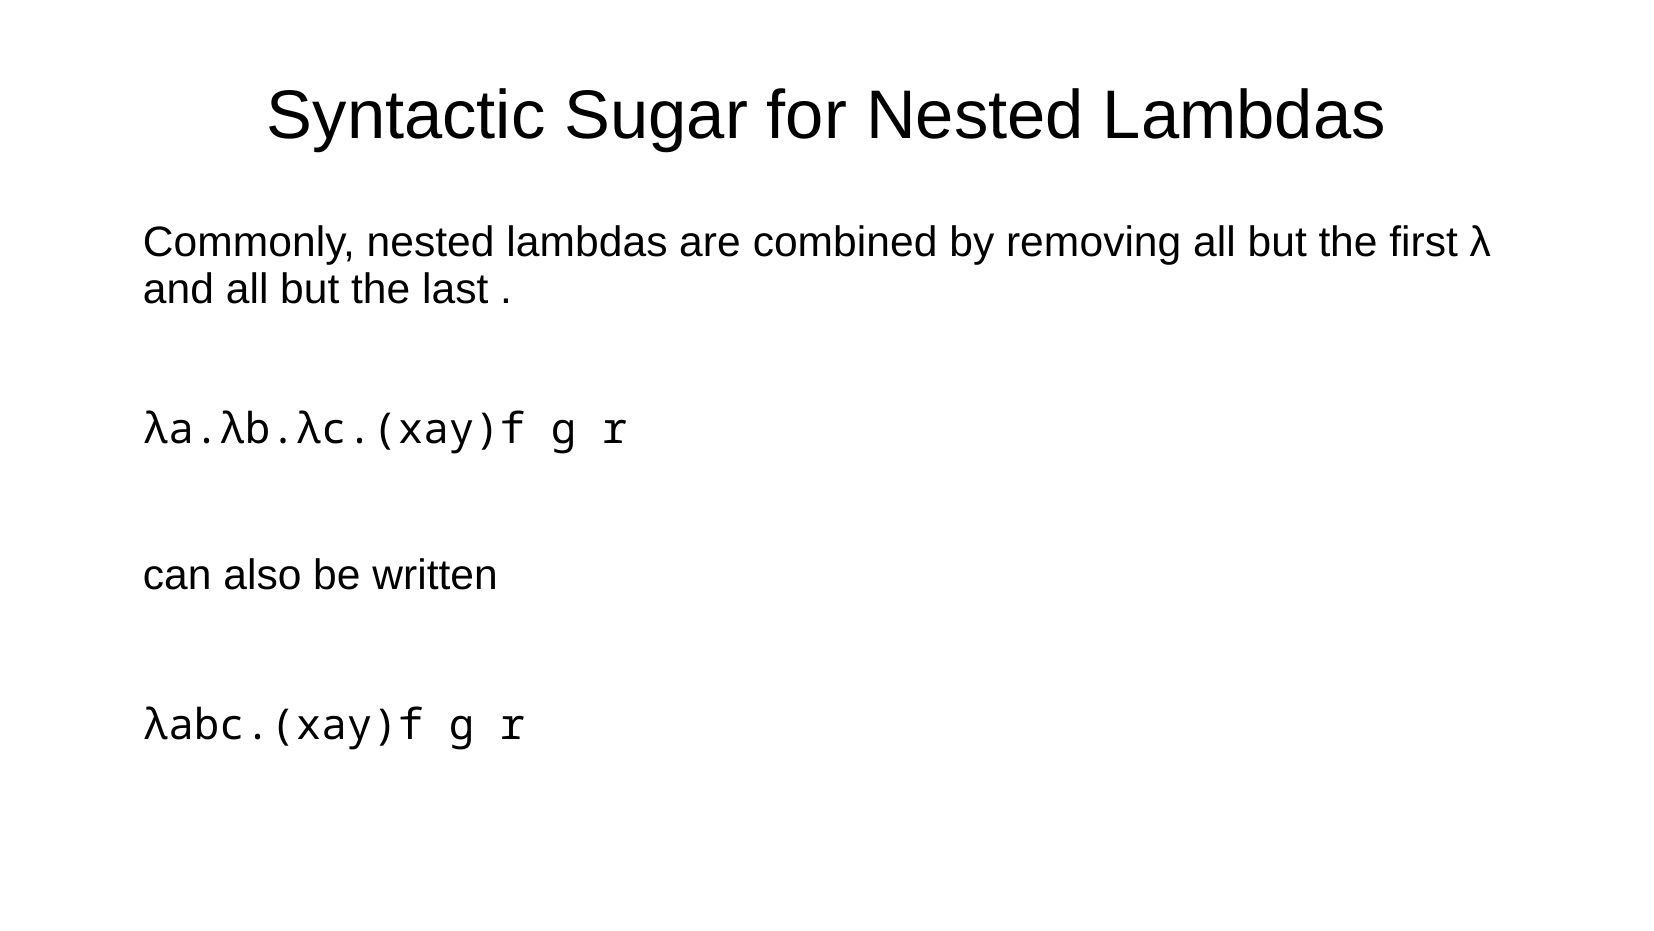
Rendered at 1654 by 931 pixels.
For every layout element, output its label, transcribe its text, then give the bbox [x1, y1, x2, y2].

title Syntactic Sugar for Nested Lambdas [82, 37, 1571, 193]
list Commonly, nested lambdas are combined by removing all but the first λ and all but the last . λa.λb.λc.(xay)f g r can also be written λabc.(xay)f g r [82, 217, 1571, 758]
